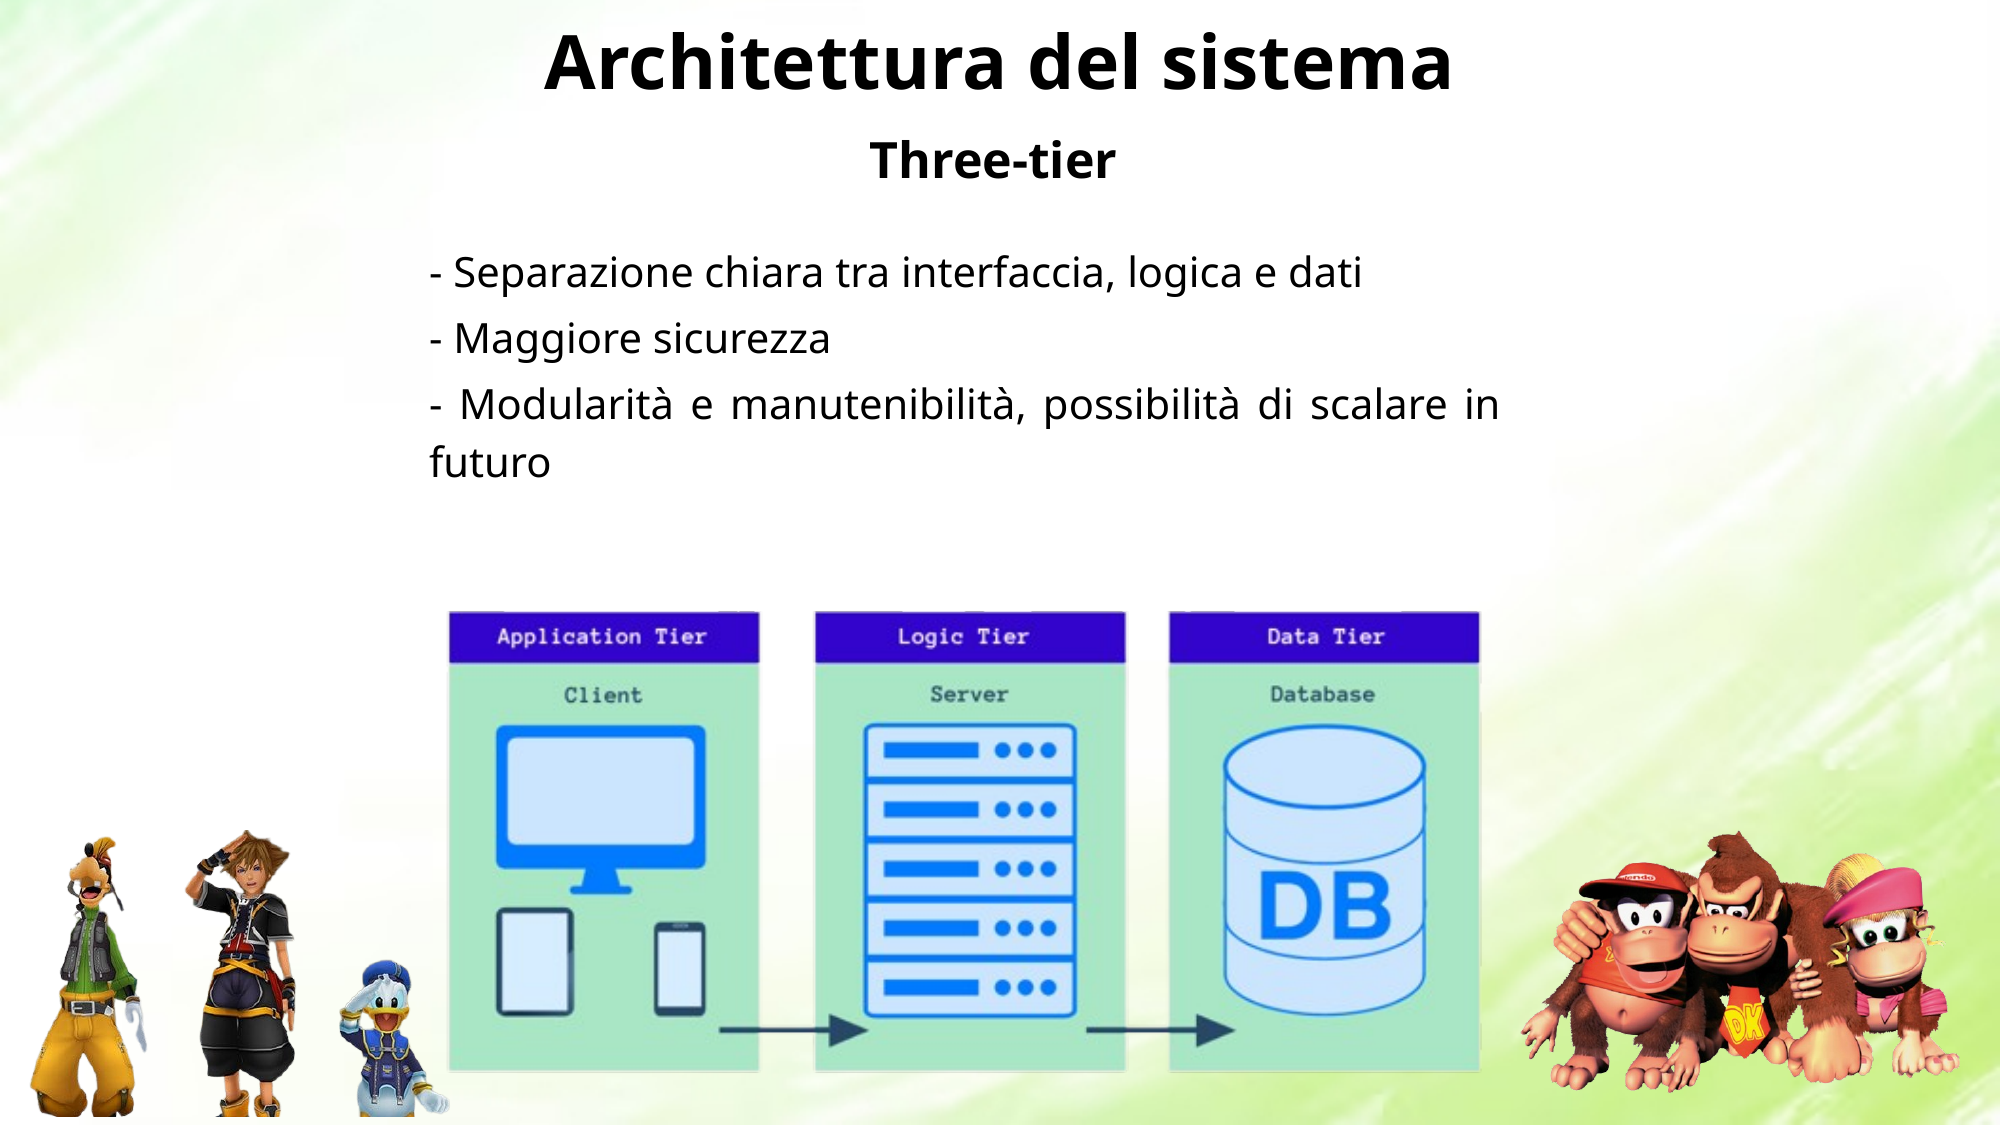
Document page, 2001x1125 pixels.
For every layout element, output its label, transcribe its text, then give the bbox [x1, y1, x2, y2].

text_box Three-tier [494, 120, 1506, 196]
picture [0, 0, 2000, 1125]
text_box - Separazione chiara tra interfaccia, logica e dati - Maggiore sicurezza - Modularità e manutenibilità, possibilità di scalare in futuro [414, 231, 1517, 493]
text_box Architettura del sistema [494, 7, 1506, 113]
